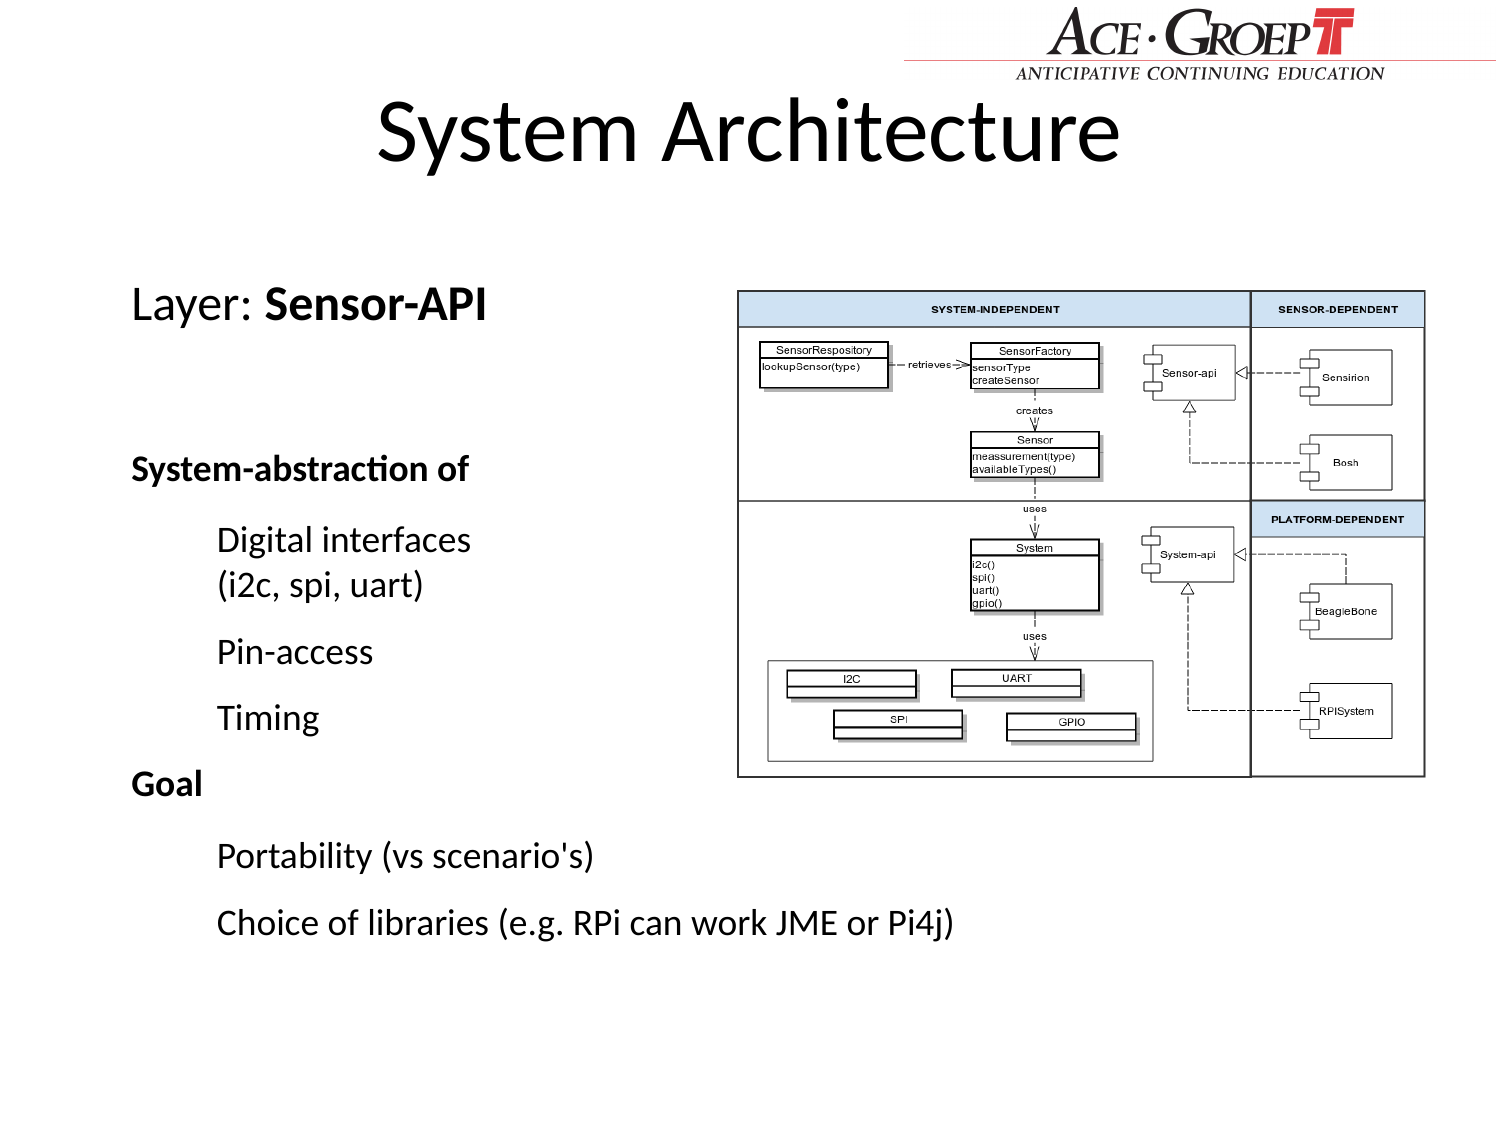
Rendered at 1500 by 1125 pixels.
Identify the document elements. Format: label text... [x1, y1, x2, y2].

title System Architecture [75, 45, 1425, 233]
list Layer: Sensor-API System-abstraction of Digital interfaces (i2c, spi, uart) Pin-access Timing Goal Portability (vs scenario's) Choice of libraries (e.g. RPi can work JME or Pi4j) [60, 262, 1411, 1006]
picture [904, 7, 1496, 80]
picture [732, 279, 1442, 795]
